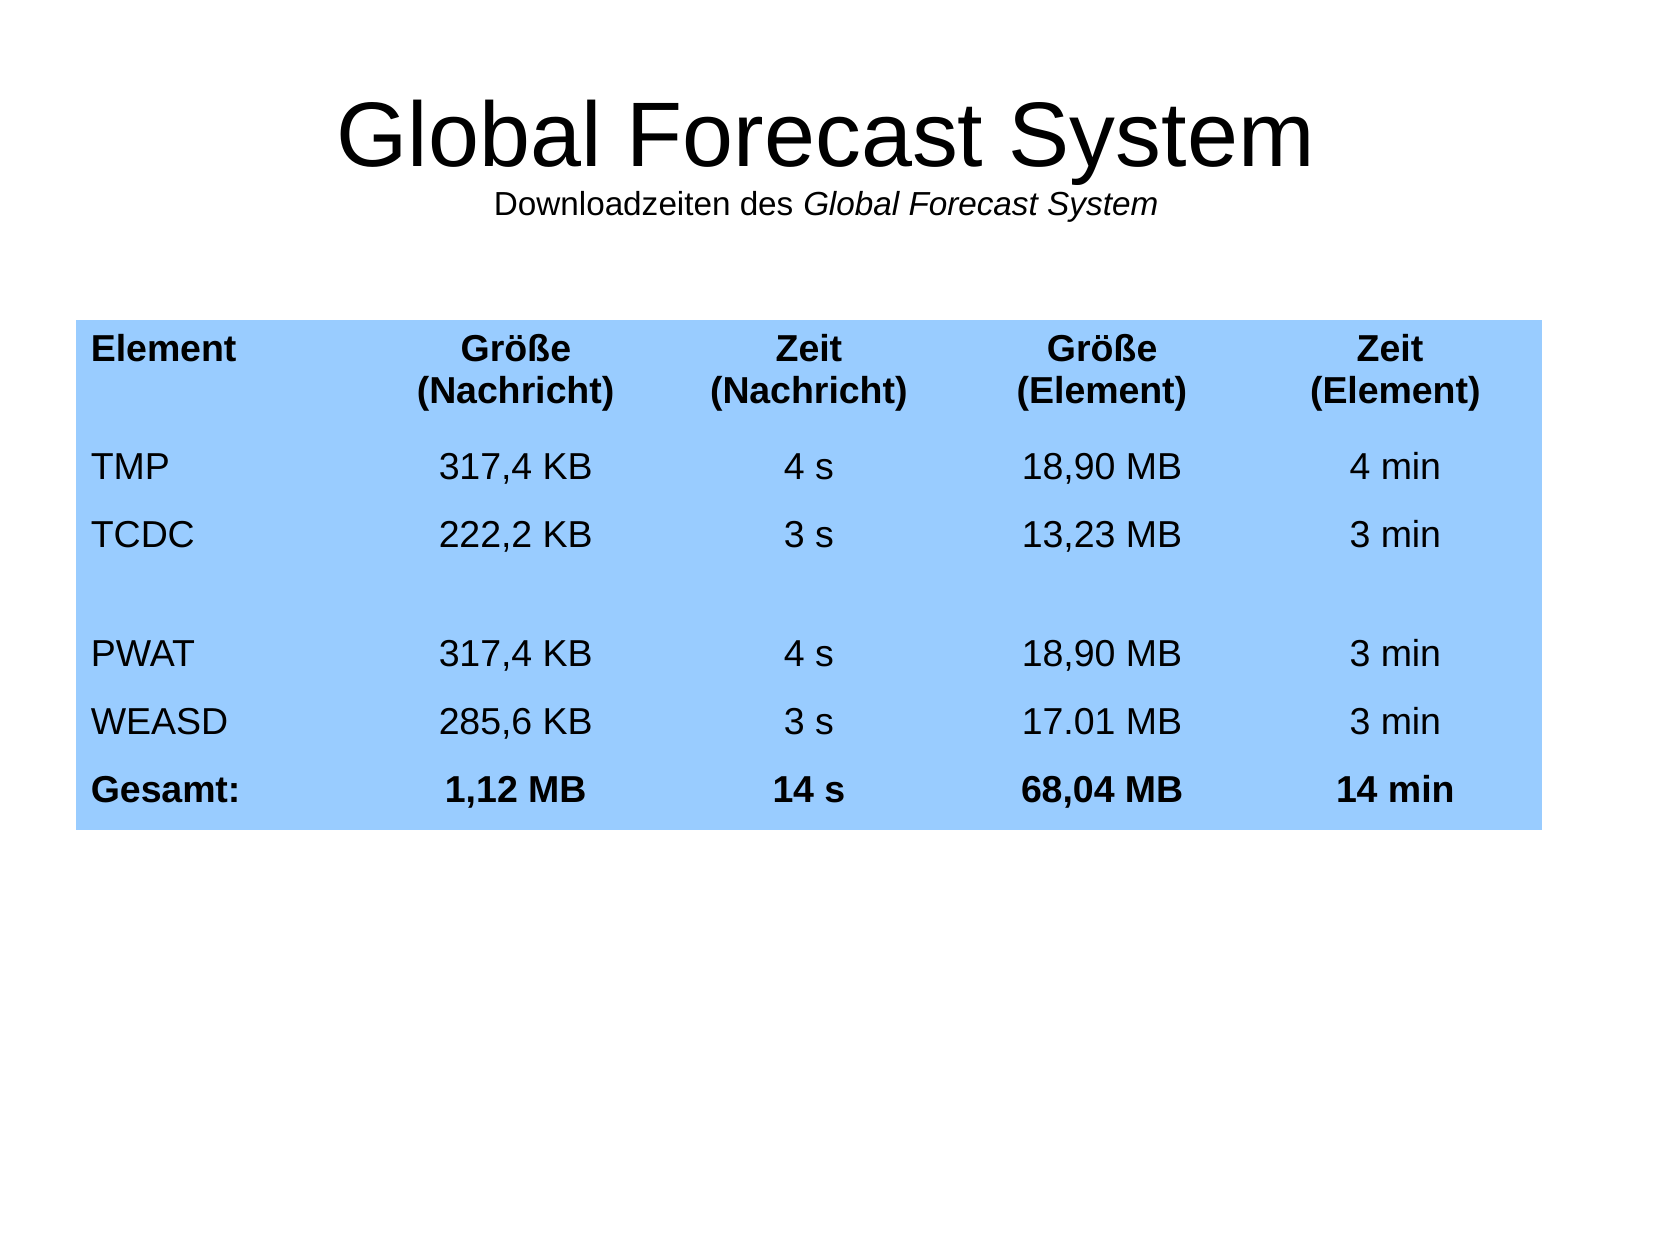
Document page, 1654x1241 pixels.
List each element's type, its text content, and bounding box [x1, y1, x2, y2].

table_header Element [76, 320, 369, 438]
table_cell TCDC [76, 507, 369, 625]
table_header Zeit (Element) [1249, 320, 1542, 438]
table_cell 68,04 MB [956, 761, 1249, 830]
table_cell 222,2 KB [369, 507, 662, 625]
table_cell 14 min [1249, 761, 1542, 830]
table_cell 14 s [662, 761, 956, 830]
table_cell 317,4 KB [369, 625, 662, 693]
table_cell 18,90 MB [956, 625, 1249, 693]
table_cell 4 s [662, 438, 956, 507]
table_cell 18,90 MB [956, 438, 1249, 507]
table_cell PWAT [76, 625, 369, 693]
table_cell Gesamt: [76, 761, 369, 830]
table_cell 3 min [1249, 693, 1542, 761]
table_cell 1,12 MB [369, 761, 662, 830]
table_header Zeit (Nachricht) [662, 320, 956, 438]
table_cell 317,4 KB [369, 438, 662, 507]
table_cell TMP [76, 438, 369, 507]
table_cell 3 s [662, 507, 956, 625]
table_cell 4 min [1249, 438, 1542, 507]
table_cell 285,6 KB [369, 693, 662, 761]
table_cell 17.01 MB [956, 693, 1249, 761]
table_cell 3 min [1249, 507, 1542, 625]
table_cell 13,23 MB [956, 507, 1249, 625]
table_header Größe (Element) [956, 320, 1249, 438]
table_cell 3 s [662, 693, 956, 761]
table_cell 3 min [1249, 625, 1542, 693]
table_cell WEASD [76, 693, 369, 761]
title Global Forecast System Downloadzeiten des Global Forecast System [82, 56, 1571, 250]
table_header Größe (Nachricht) [369, 320, 662, 438]
table_cell 4 s [662, 625, 956, 693]
